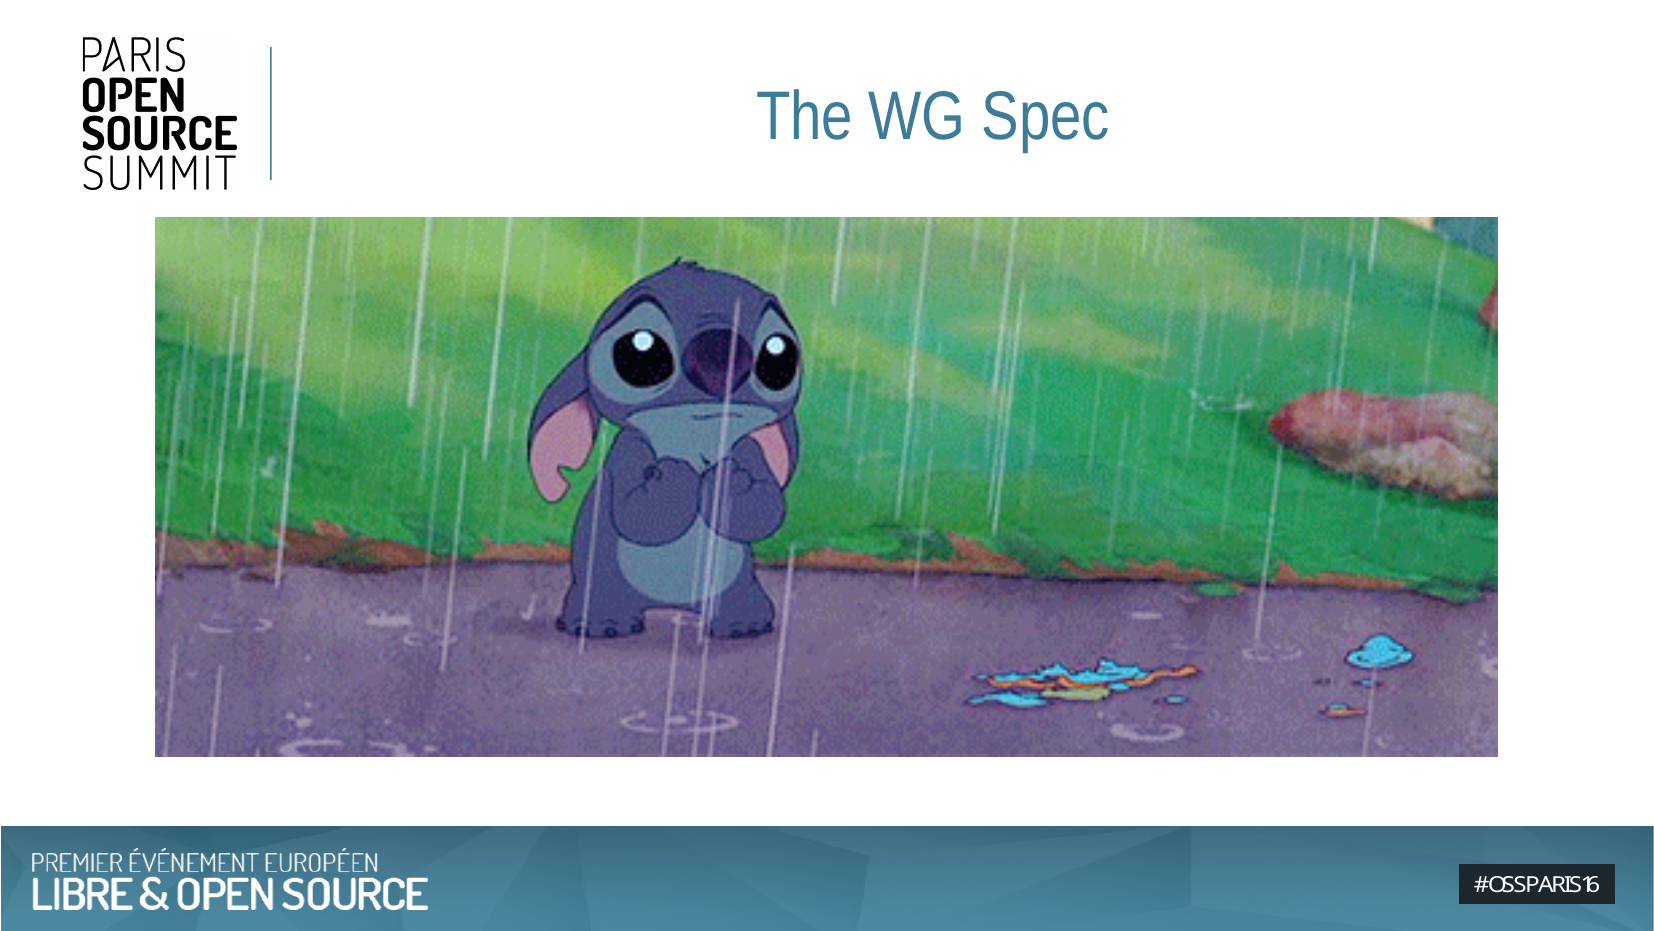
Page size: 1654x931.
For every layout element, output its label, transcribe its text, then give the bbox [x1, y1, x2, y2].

picture [155, 217, 1498, 758]
title The WG Spec [295, 37, 1571, 193]
